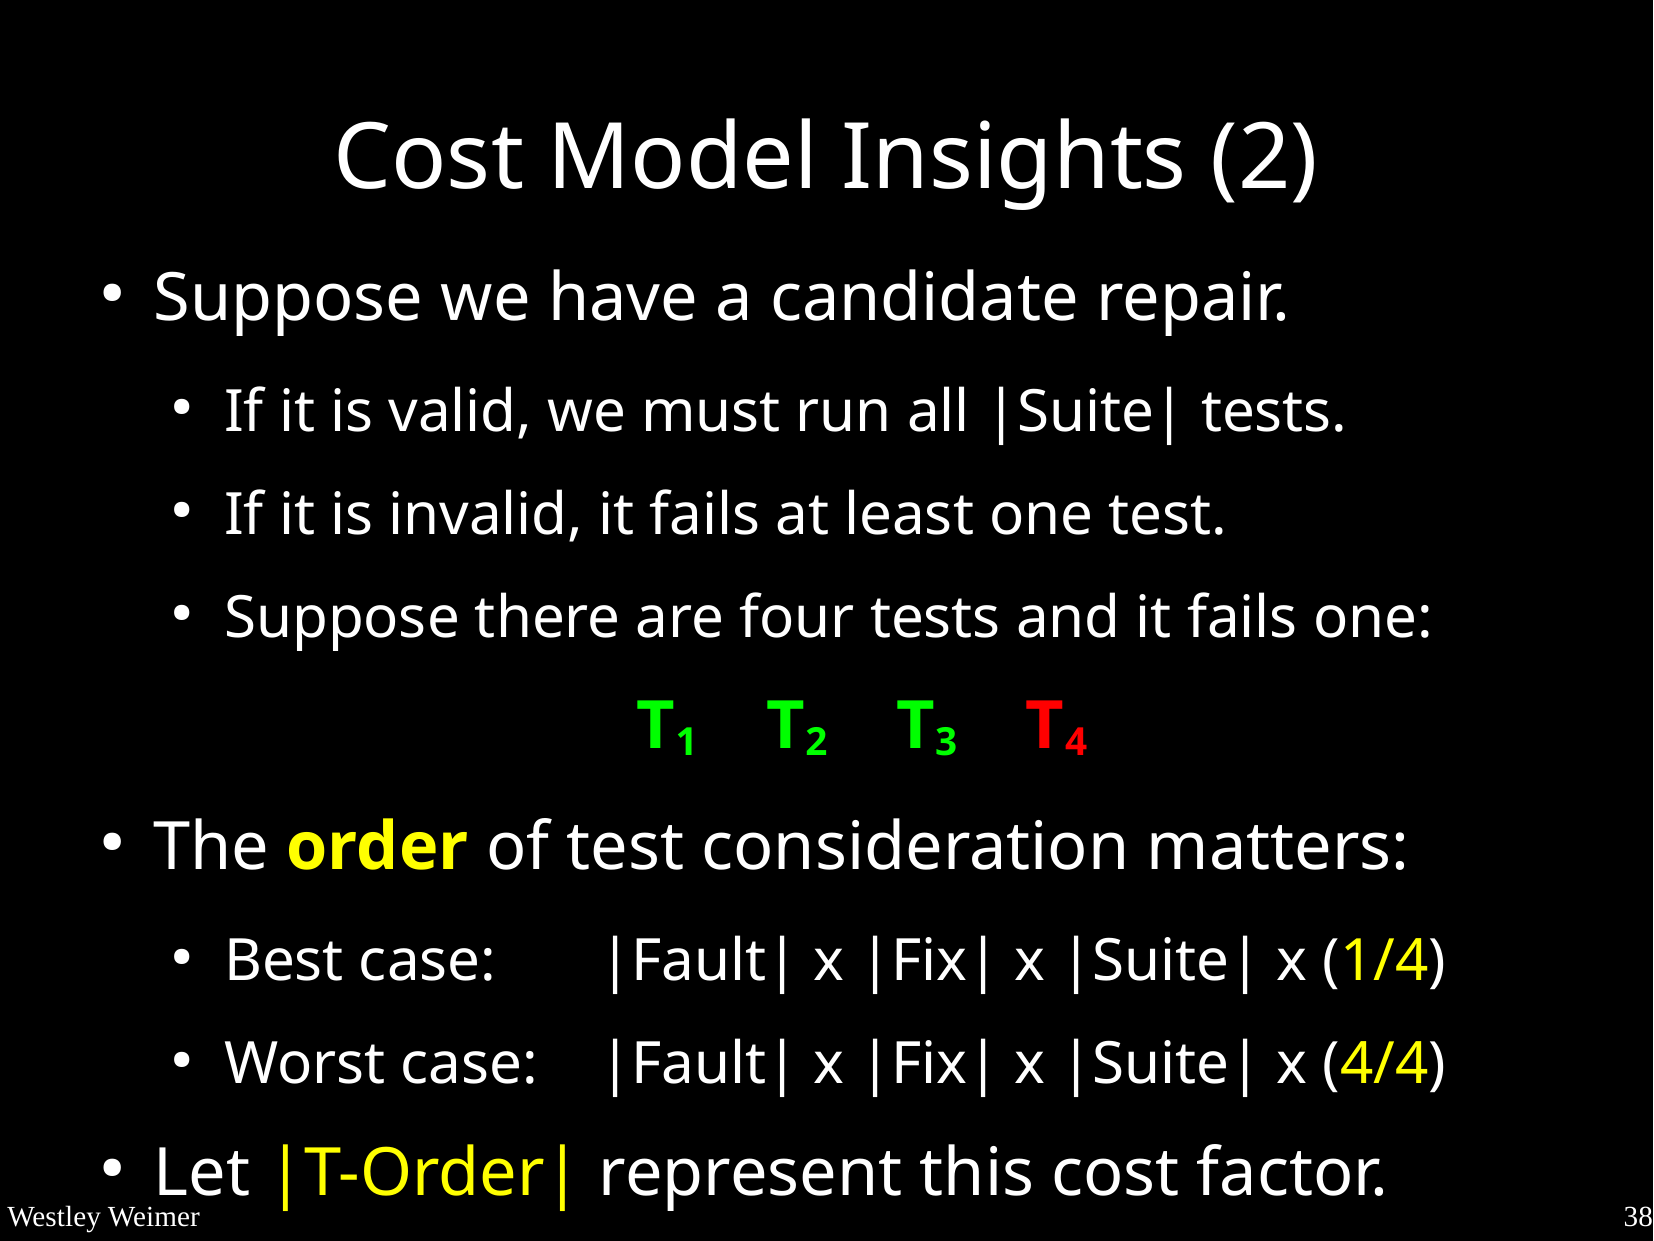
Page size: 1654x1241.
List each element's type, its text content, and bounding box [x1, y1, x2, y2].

list Suppose we have a candidate repair. If it is valid, we must run all |Suite| tests. If it is invalid, it fails at least one test. Suppose there are four tests and it fails one: T1 T2 T3 T4 The order of test consideration matters: Best case: |Fault| x |Fix| x |Suite| x (1/4) Worst case: |Fault| x |Fix| x |Suite| x (4/4) Let |T-Order| represent this cost factor. [82, 248, 1571, 1152]
title Cost Model Insights (2) [82, 49, 1571, 248]
